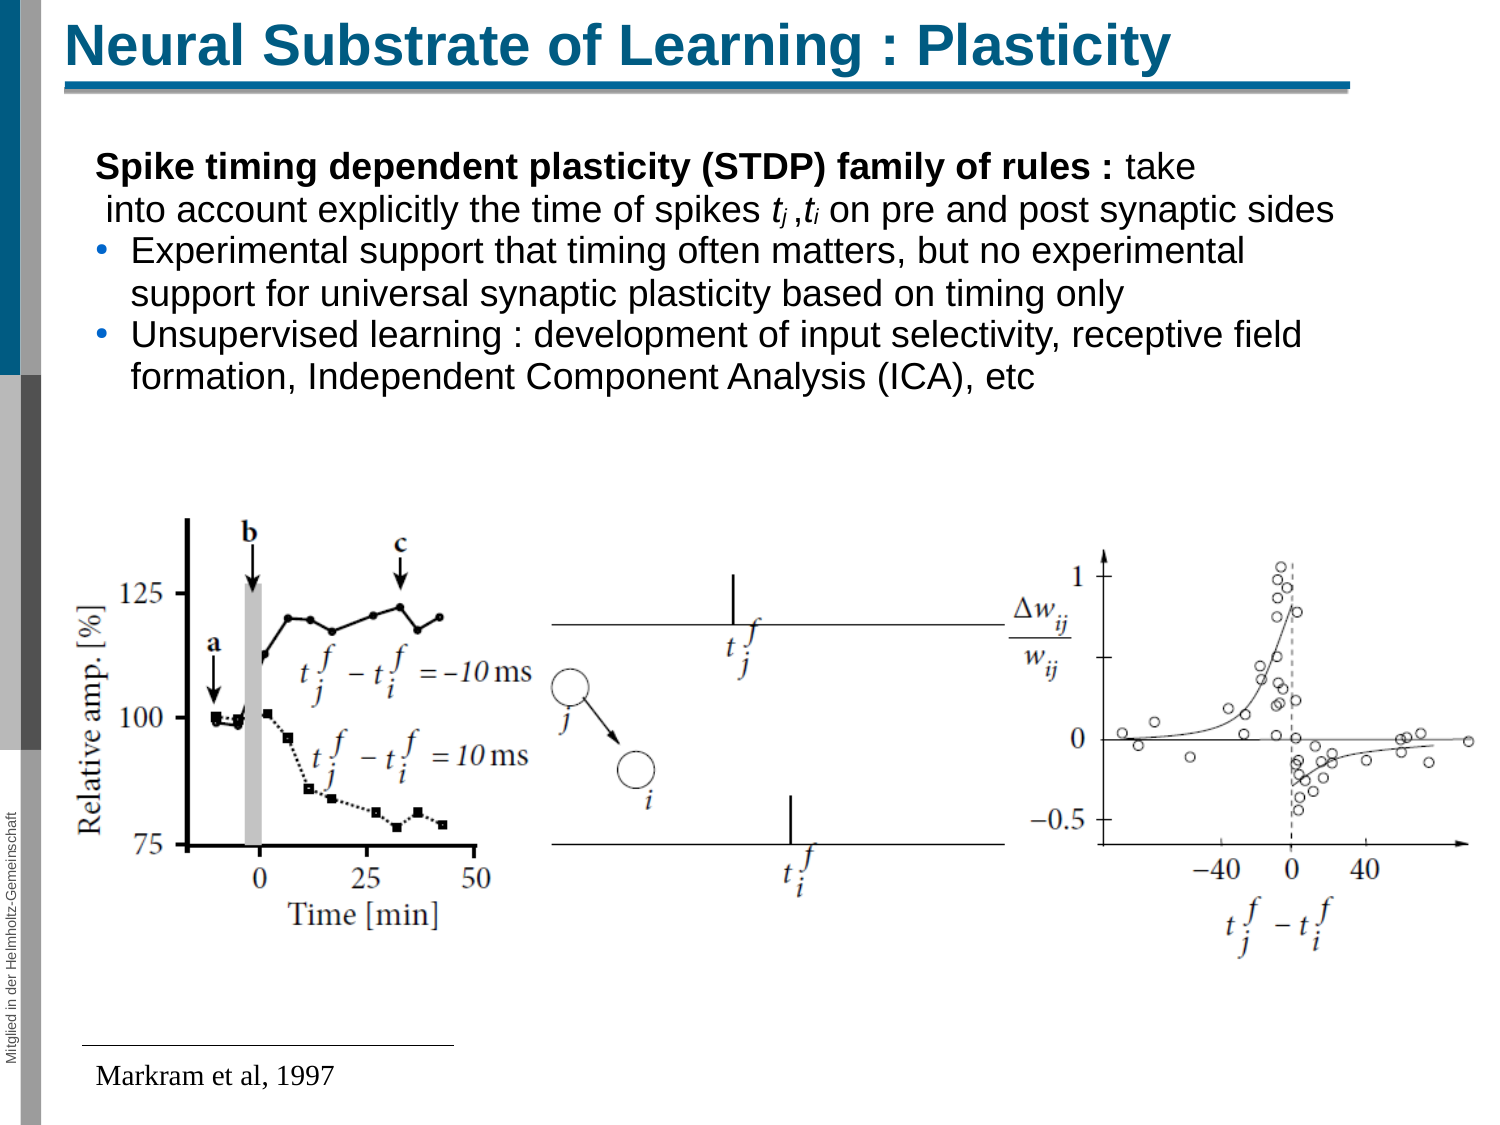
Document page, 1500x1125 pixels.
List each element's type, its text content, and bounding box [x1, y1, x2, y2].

text_box Spike timing dependent plasticity (STDP) family of rules : take into account explicitly the time of spikes tj ,ti on pre and post synaptic sides Experimental support that timing often matters, but no experimental support for universal synaptic plasticity based on timing only Unsupervised learning : development of input selectivity, receptive field formation, Independent Component Analysis (ICA), etc [80, 138, 1381, 517]
picture [53, 517, 1479, 963]
text_box Neural Substrate of Learning : Plasticity [64, 7, 1440, 102]
text_box Markram et al, 1997 [80, 1048, 601, 1094]
